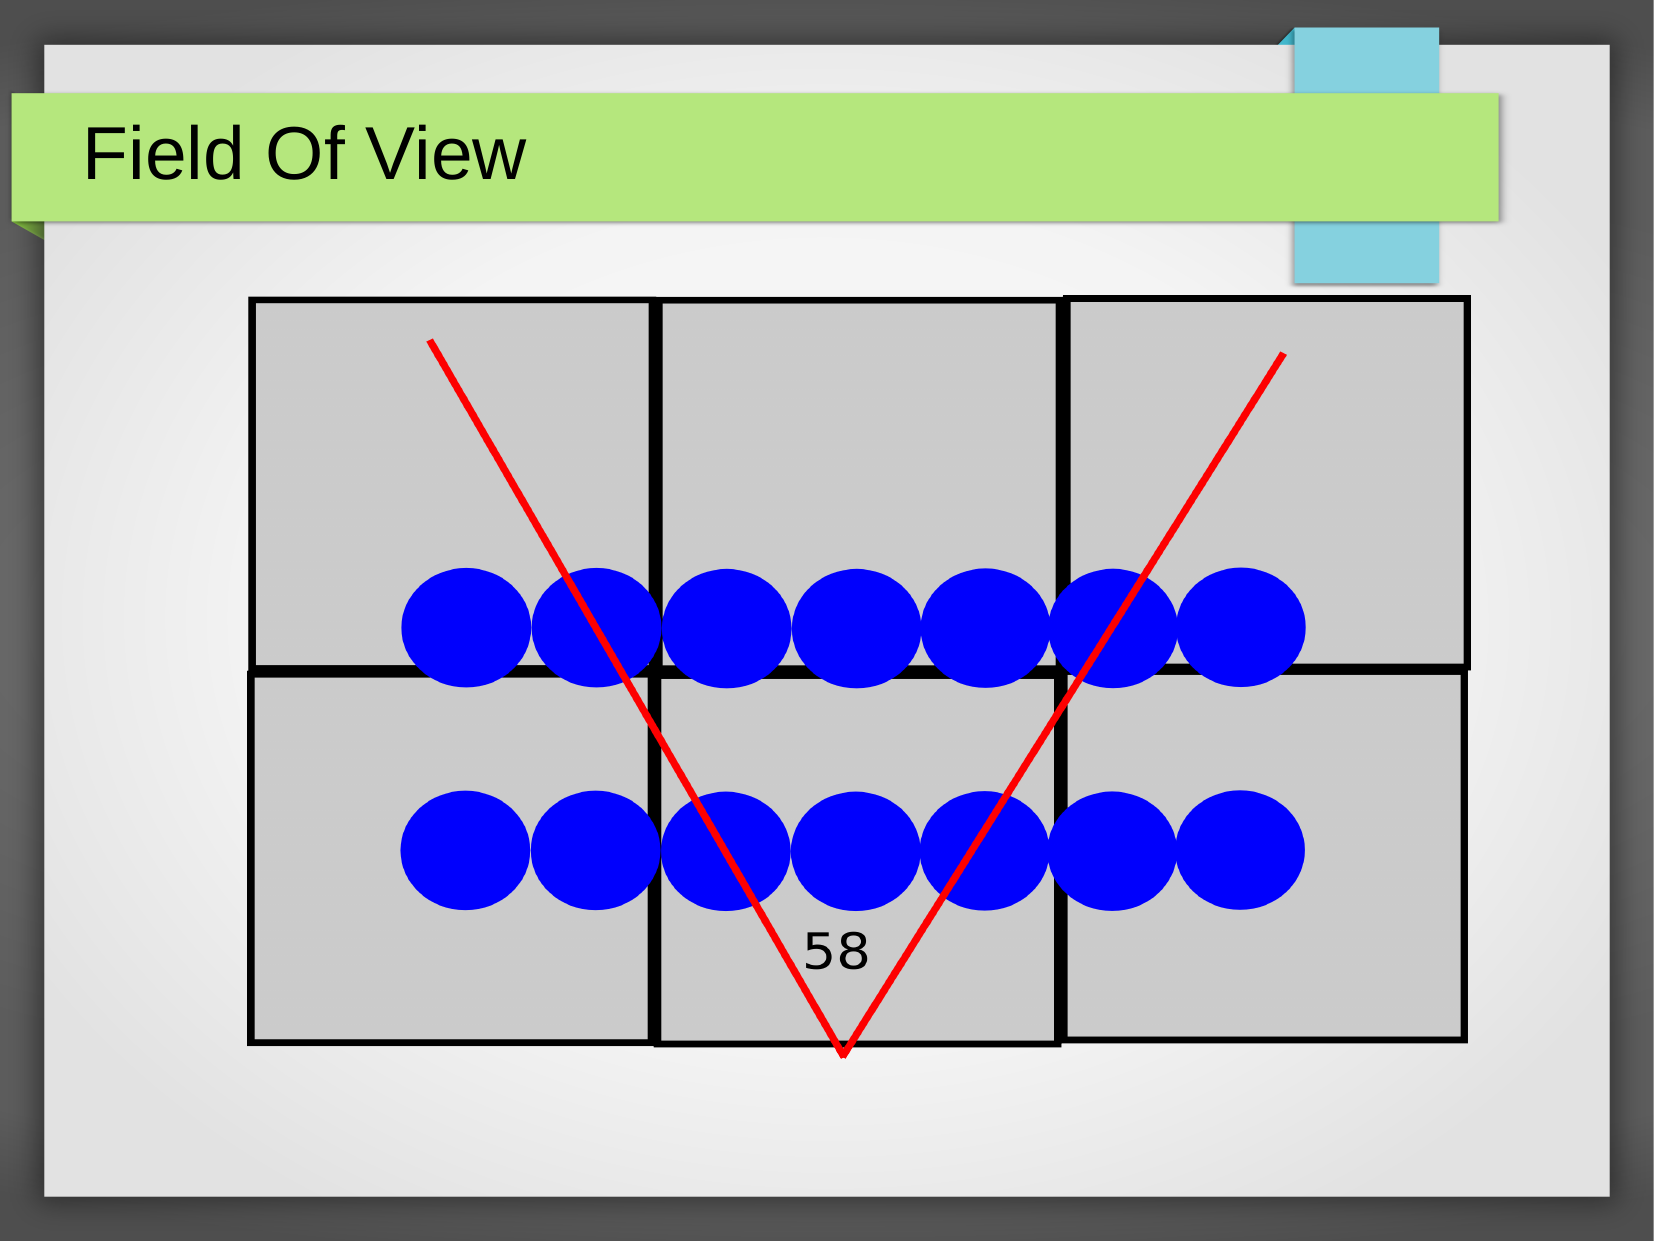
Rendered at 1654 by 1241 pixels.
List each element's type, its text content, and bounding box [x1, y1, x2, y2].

title Field Of View [82, 94, 1264, 213]
picture [0, 0, 1654, 1241]
